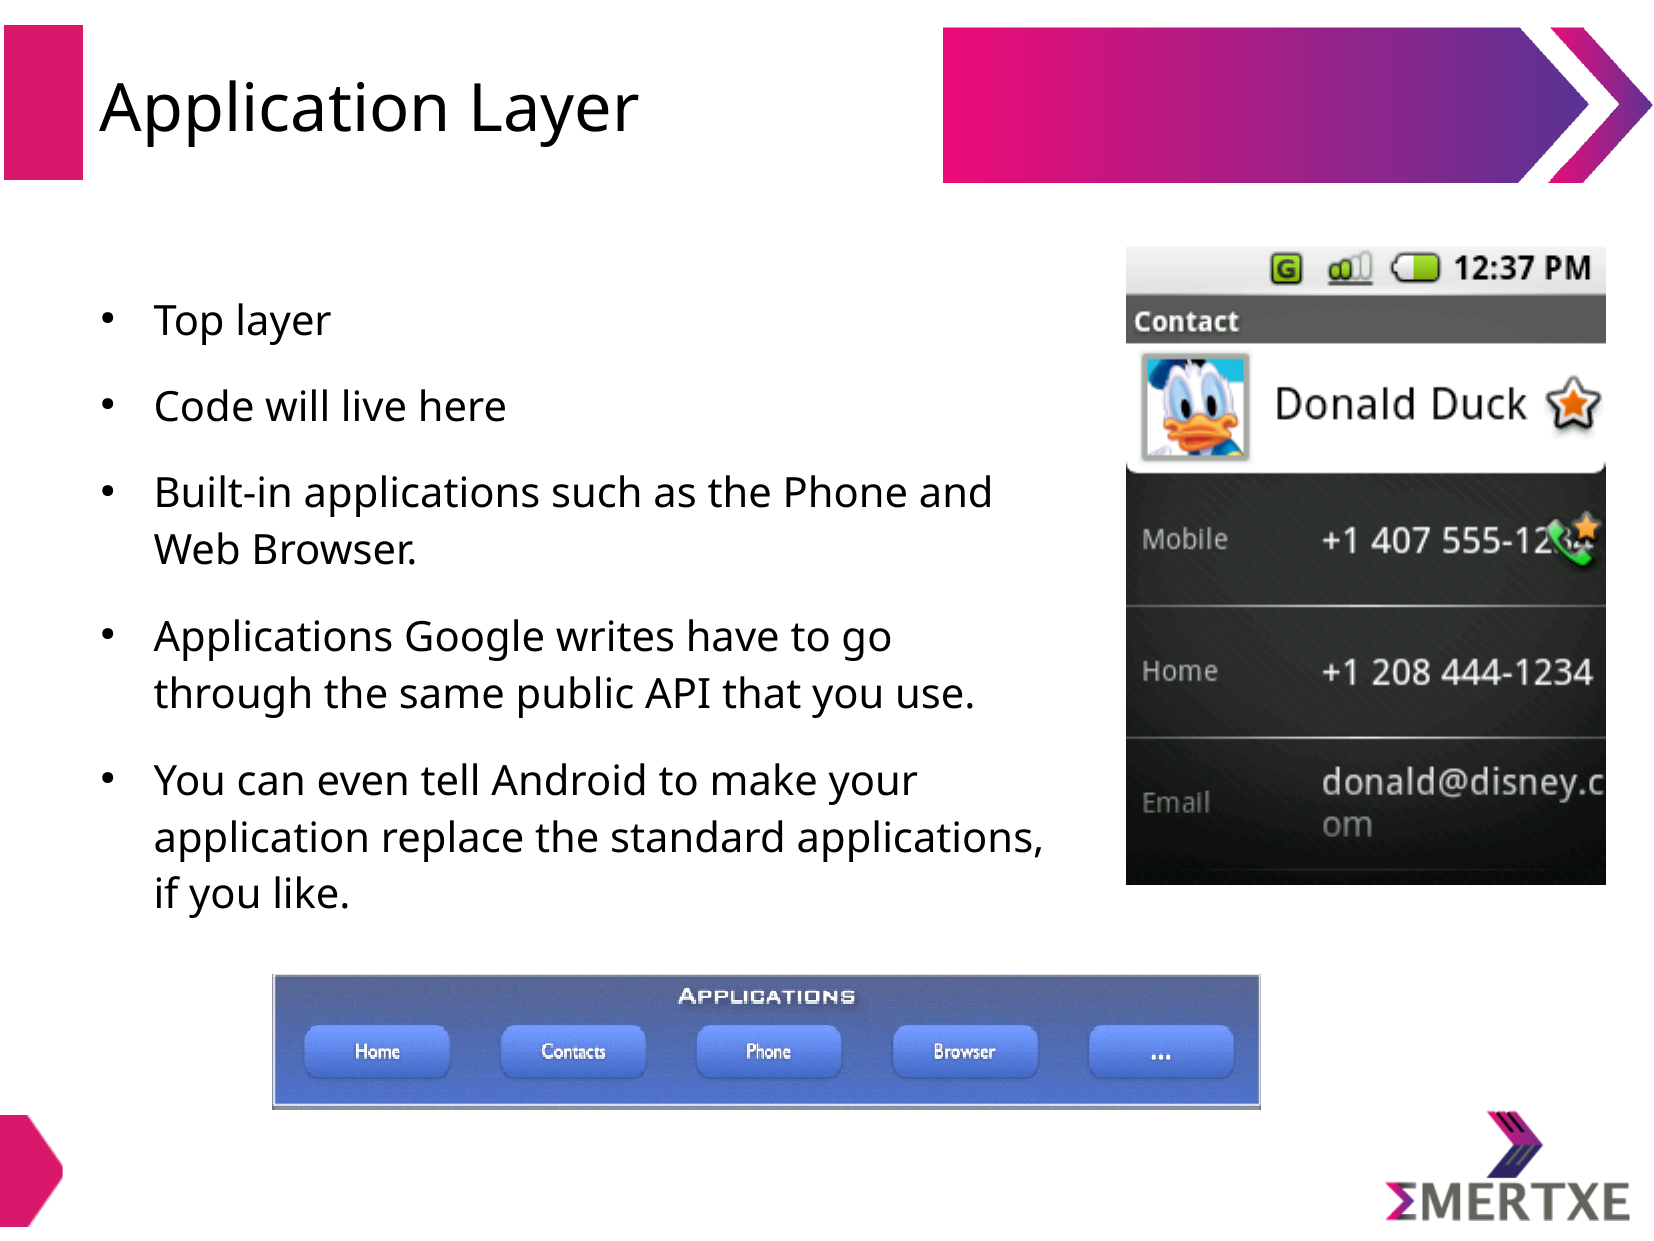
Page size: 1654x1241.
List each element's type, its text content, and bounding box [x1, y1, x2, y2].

picture [1385, 1107, 1631, 1221]
list Top layer Code will live here Built-in applications such as the Phone and Web Browser. Applications Google writes have to go through the same public API that you use. You can even tell Android to make your application replace the standard applications, if you like. [82, 290, 1051, 1010]
text_box [272, 974, 1261, 1111]
picture [1126, 246, 1606, 886]
picture [1571, 27, 1653, 183]
title Application Layer [82, 2, 1571, 210]
